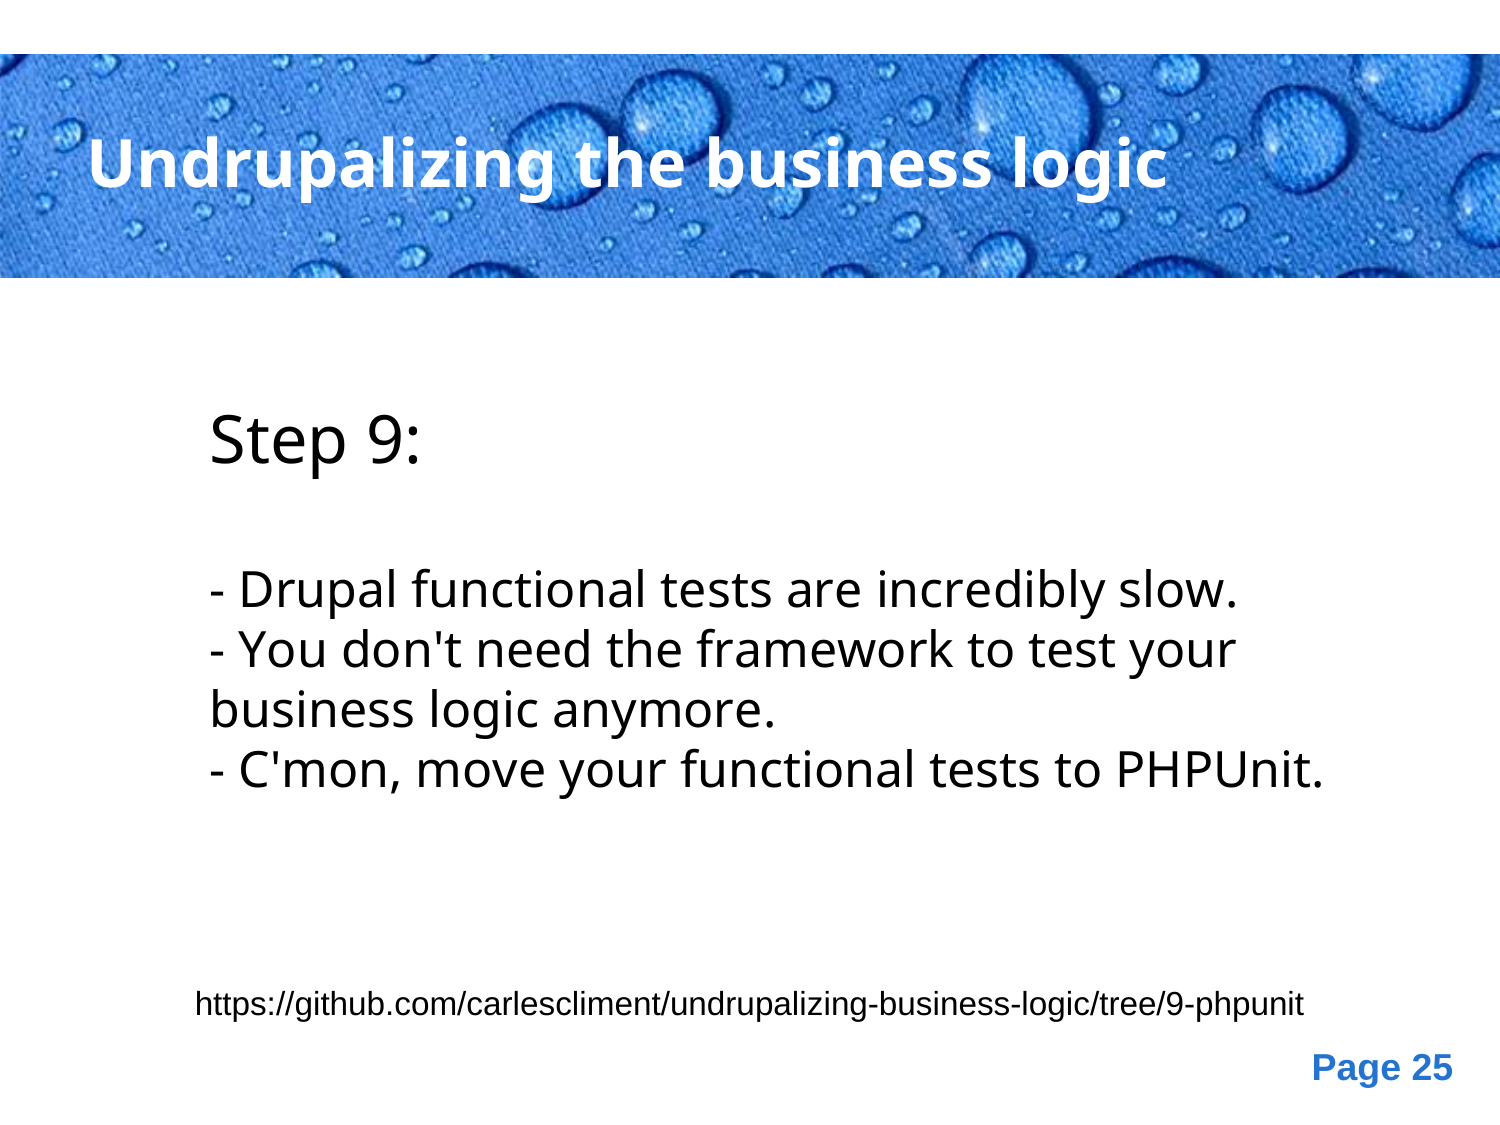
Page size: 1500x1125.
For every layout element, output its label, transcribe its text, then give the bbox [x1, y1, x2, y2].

text_box https://github.com/carlescliment/undrupalizing-business-logic/tree/9-phpunit [180, 975, 1471, 1030]
text_box Step 9: - Drupal functional tests are incredibly slow. - You don't need the framework to test your business logic anymore. - C'mon, move your functional tests to PHPUnit. [195, 389, 1426, 961]
text_box Undrupalizing the business logic [71, 112, 1185, 209]
picture [0, 54, 1500, 278]
